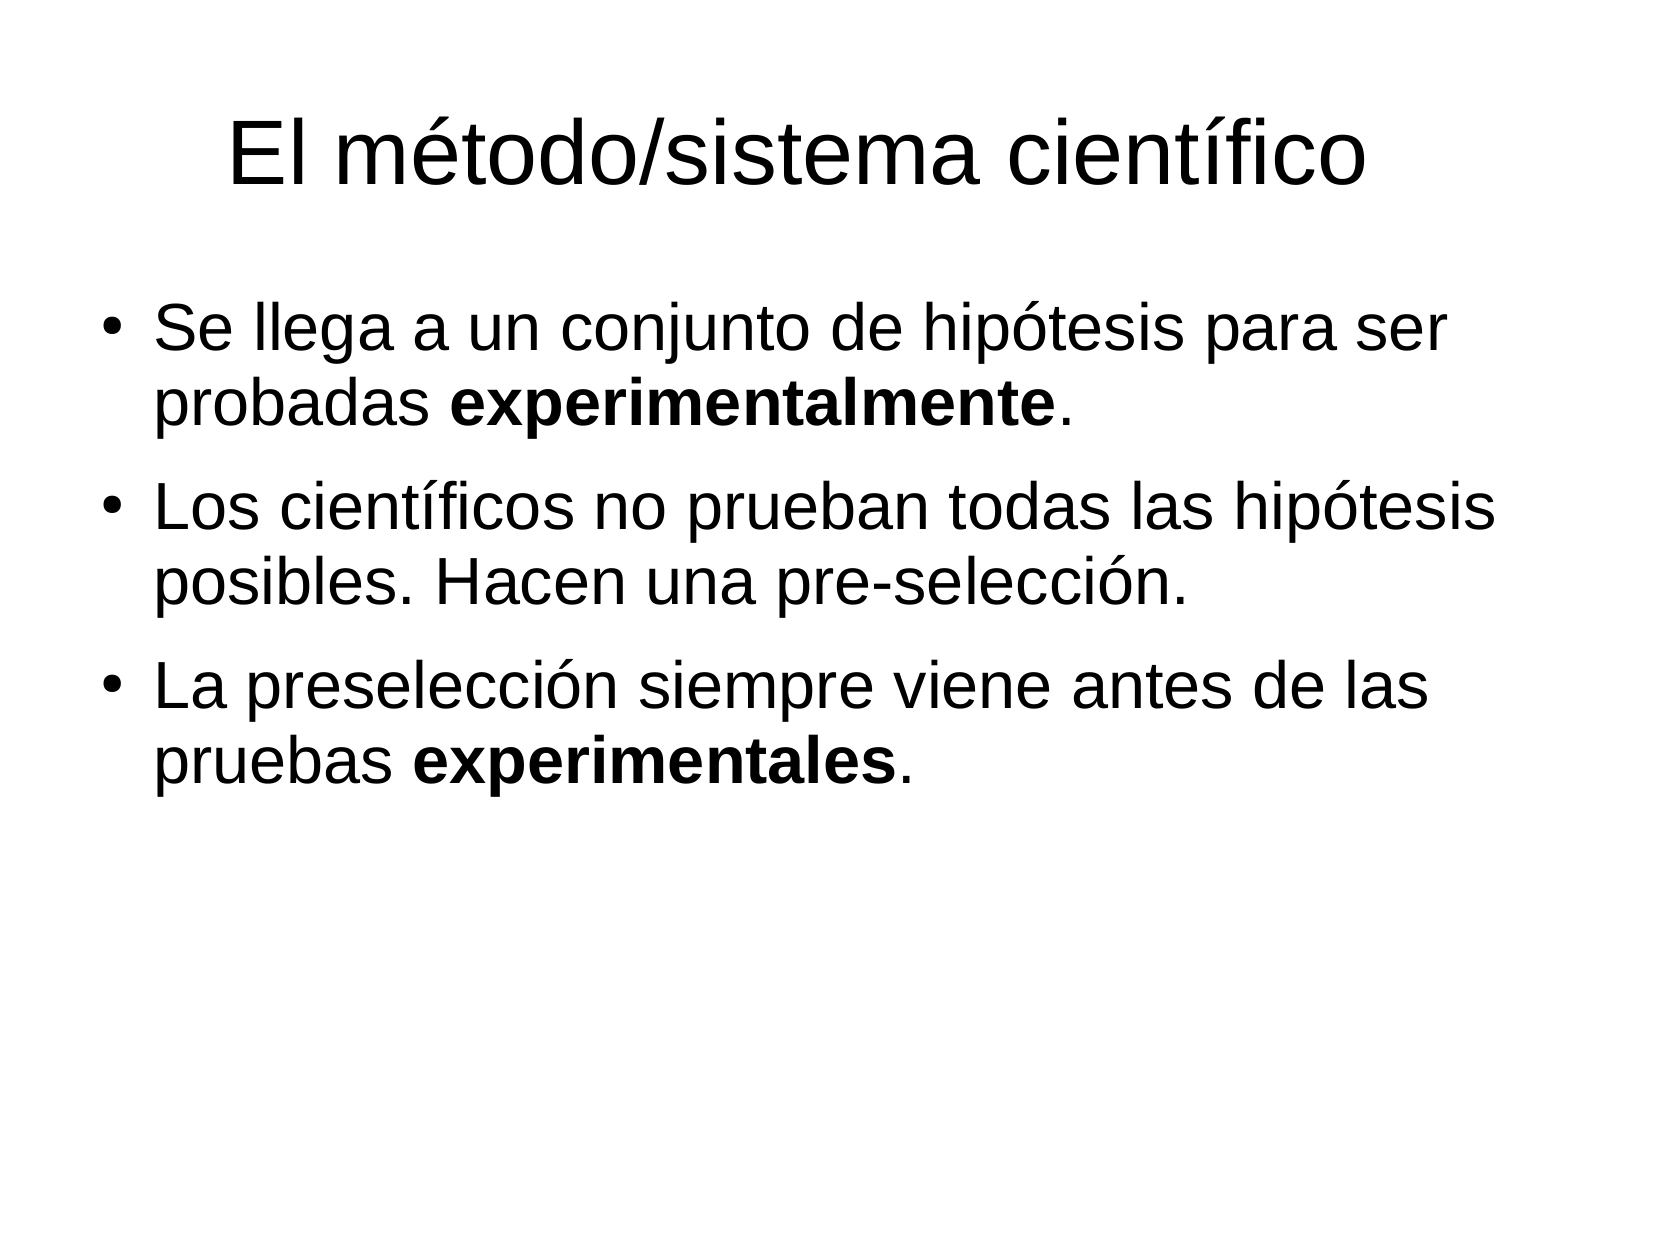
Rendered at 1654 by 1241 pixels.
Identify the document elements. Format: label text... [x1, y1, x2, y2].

title El método/sistema científico [82, 49, 1571, 257]
list Se llega a un conjunto de hipótesis para ser probadas experimentalmente. Los científicos no prueban todas las hipótesis posibles. Hacen una pre-selección. La preselección siempre viene antes de las pruebas experimentales. [82, 290, 1538, 1010]
